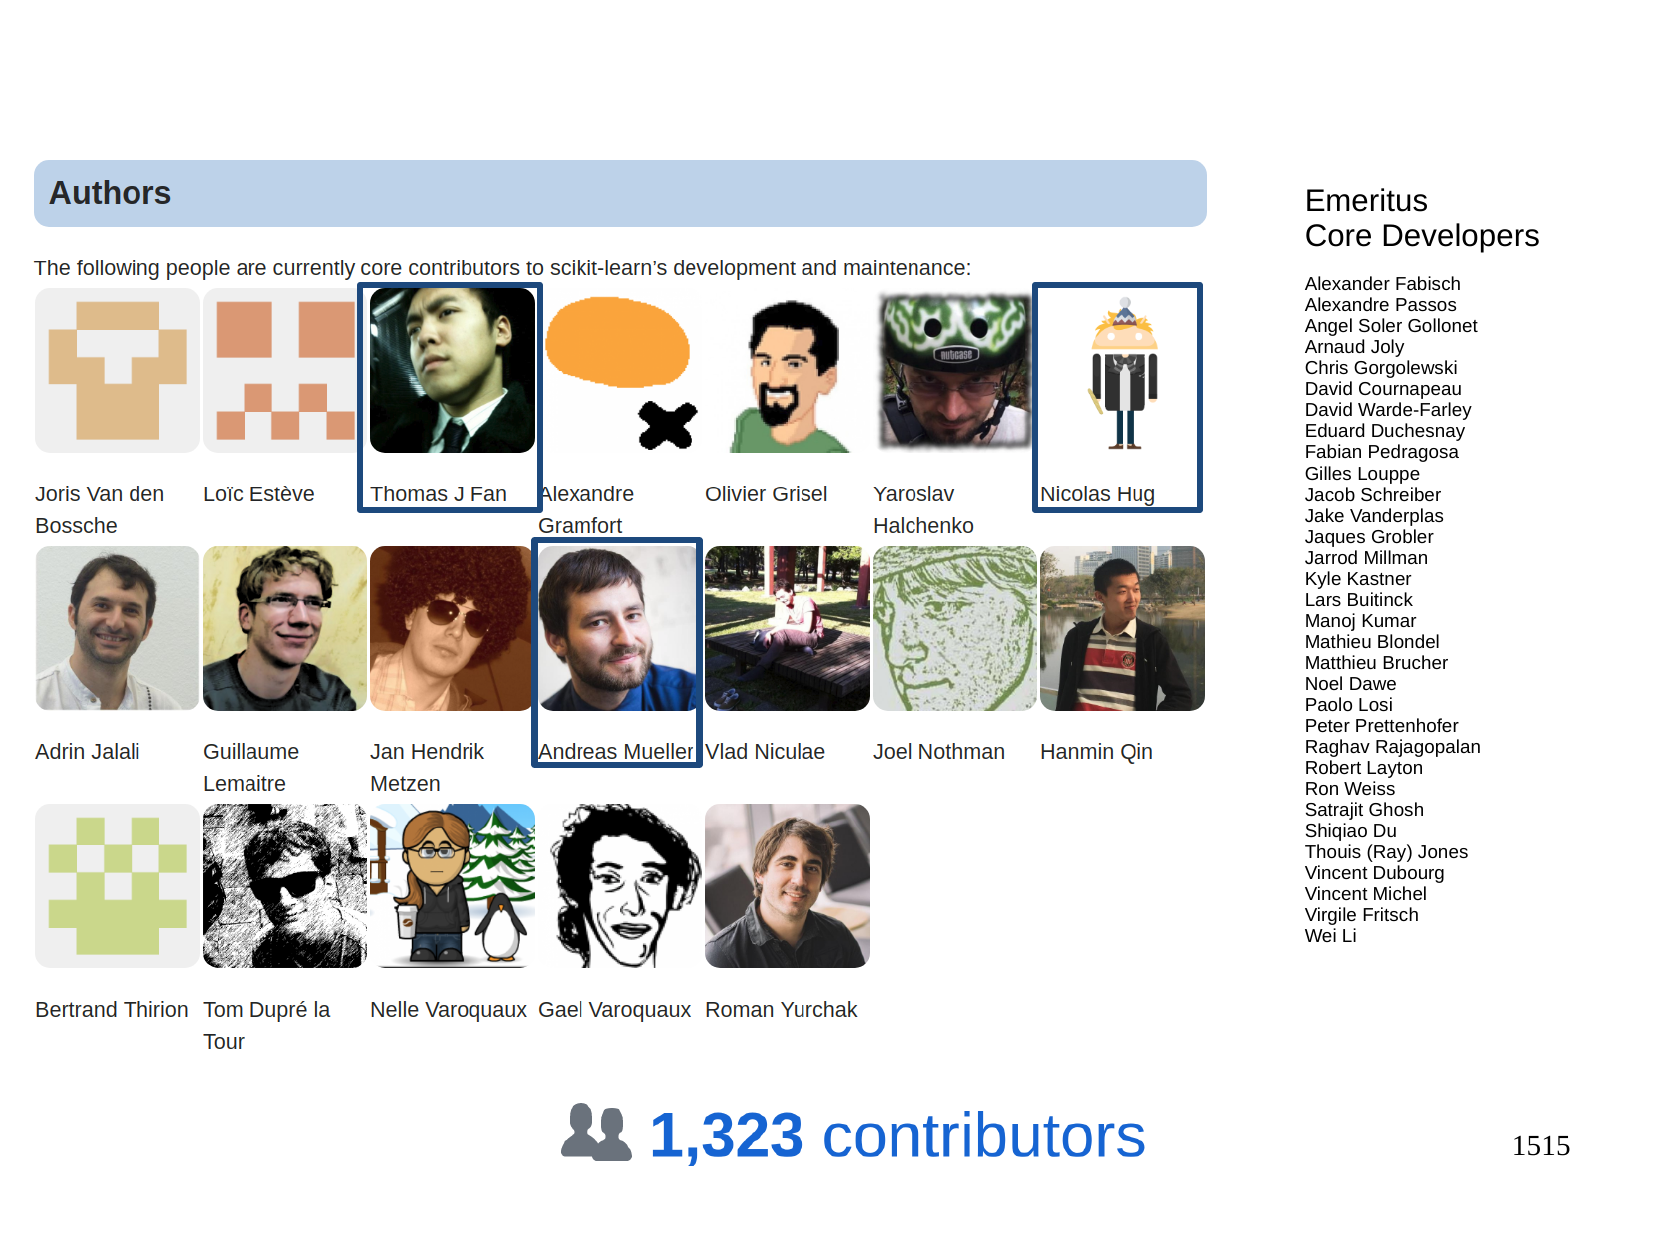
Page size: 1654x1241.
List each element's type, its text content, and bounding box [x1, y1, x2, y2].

text_box Emeritus Core Developers Alexander Fabisch Alexandre Passos Angel Soler Gollonet Arnaud Joly Chris Gorgolewski David Cournapeau David Warde-Farley Eduard Duchesnay Fabian Pedragosa Gilles Louppe Jacob Schreiber Jake Vanderplas Jaques Grobler Jarrod Millman Kyle Kastner Lars Buitinck Manoj Kumar Mathieu Blondel Matthieu Brucher Noel Dawe Paolo Losi Peter Prettenhofer Raghav Rajagopalan Robert Layton Ron Weiss Satrajit Ghosh Shiqiao Du Thouis (Ray) Jones Vincent Dubourg Vincent Michel Virgile Fritsch Wei Li [1290, 175, 1631, 976]
subtitle History? [82, 49, 1571, 1010]
picture [26, 149, 1246, 1213]
